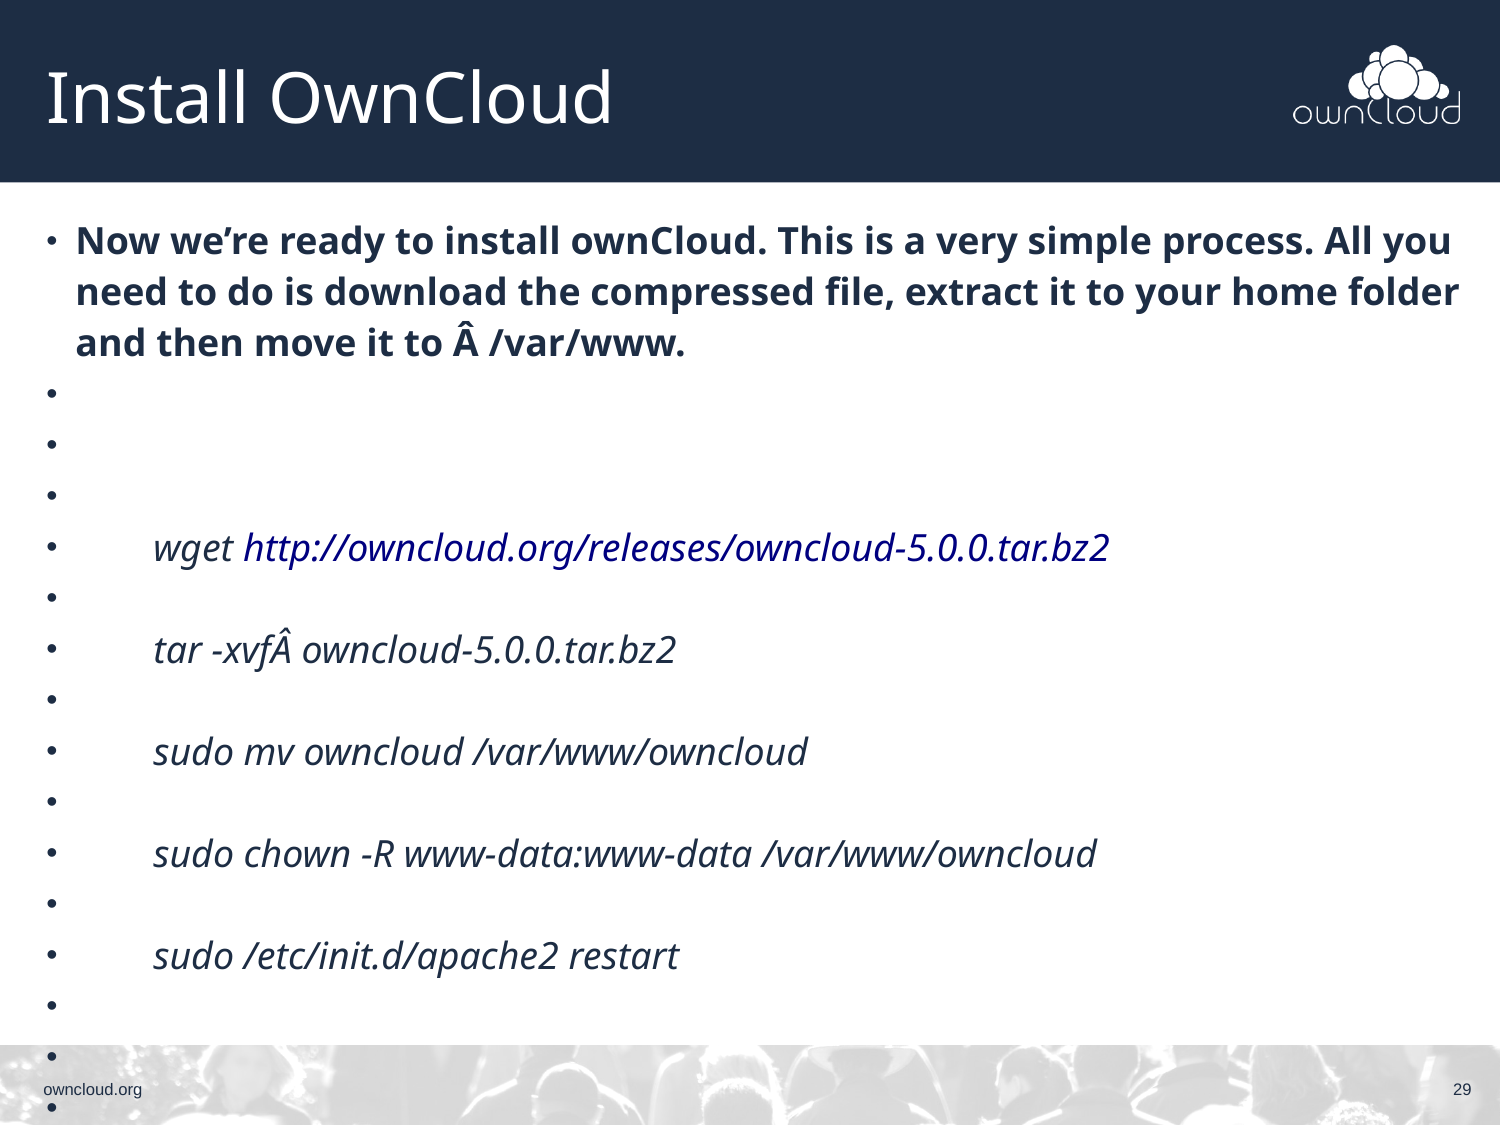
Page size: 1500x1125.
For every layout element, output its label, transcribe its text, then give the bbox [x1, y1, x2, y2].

title Install OwnCloud [46, 5, 1258, 187]
picture [1293, 45, 1460, 124]
picture [0, 1045, 1500, 1125]
list Now we’re ready to install ownCloud. This is a very simple process. All you need to do is download the compressed file, extract it to your home folder and then move it to Â /var/www. wget http://owncloud.org/releases/owncloud-5.0.0.tar.bz2 tar -xvfÂ owncloud-5.0.0.tar.bz2 sudo mv owncloud /var/www/owncloud sudo chown -R www-data:www-data /var/www/owncloud sudo /etc/init.d/apache2 restart [46, 214, 1465, 1026]
